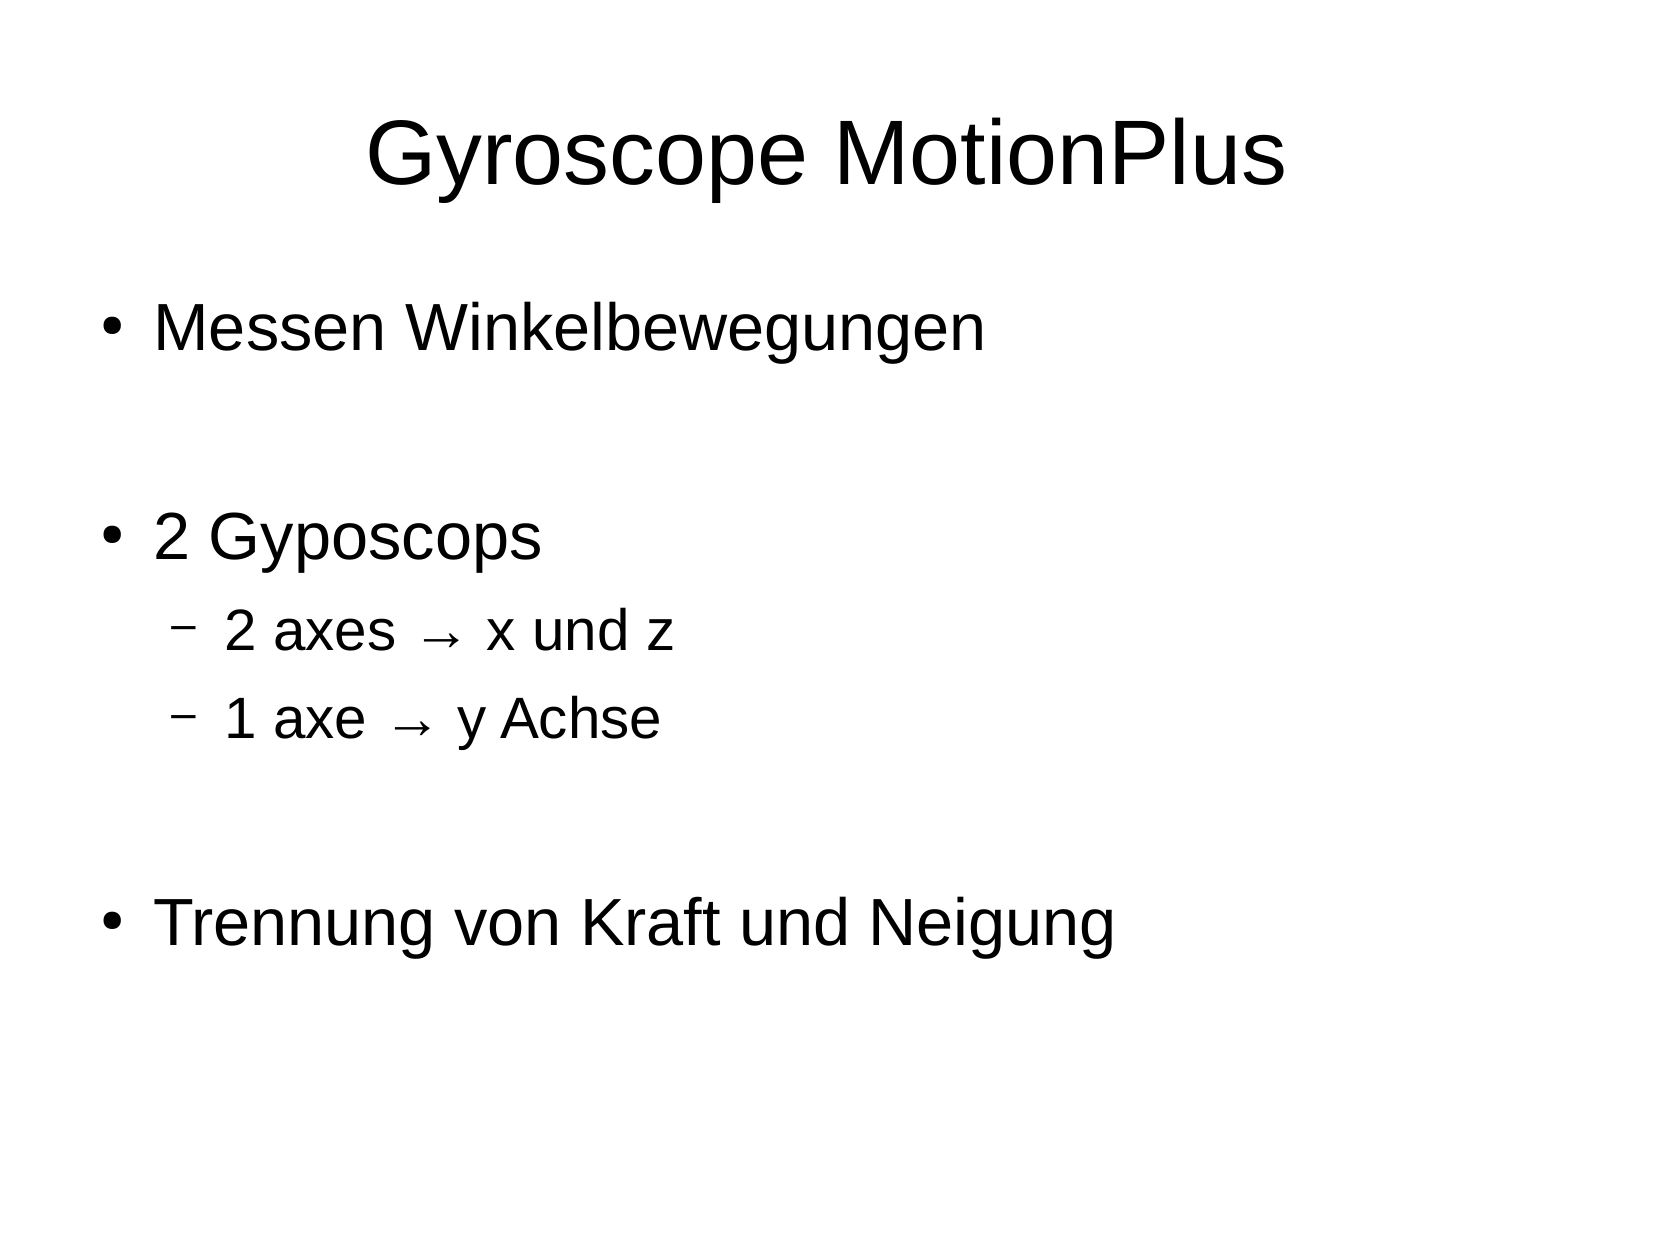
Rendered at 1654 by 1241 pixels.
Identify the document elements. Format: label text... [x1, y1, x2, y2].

title Gyroscope MotionPlus [82, 49, 1571, 257]
list Messen Winkelbewegungen 2 Gyposcops 2 axes → x und z 1 axe → y Achse Trennung von Kraft und Neigung [82, 290, 1571, 1010]
